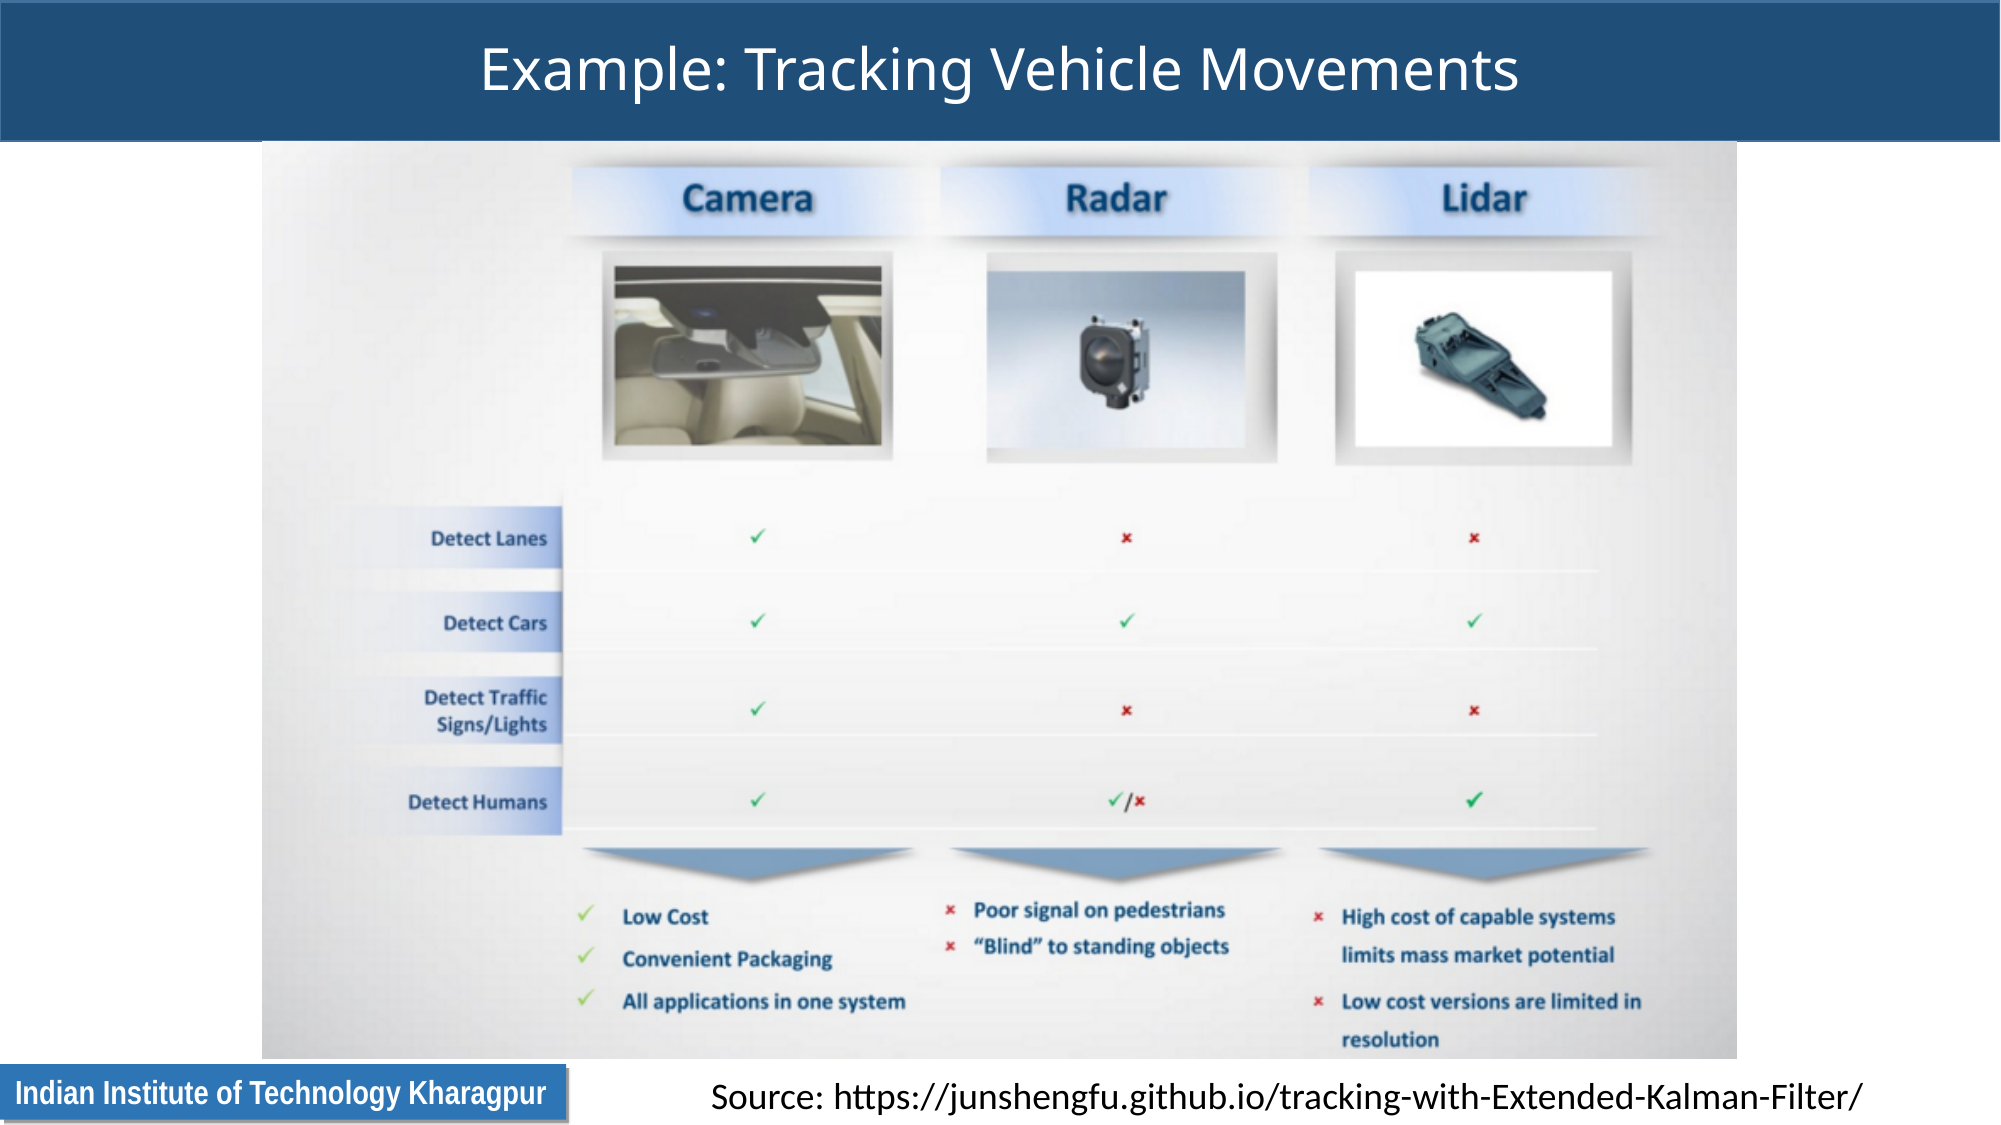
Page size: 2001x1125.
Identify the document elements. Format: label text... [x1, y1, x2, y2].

text_box Source: https://junshengfu.github.io/tracking-with-Extended-Kalman-Filter/ [696, 1064, 1973, 1125]
picture [262, 141, 1737, 1059]
title Example: Tracking Vehicle Movements [0, 1, 2000, 141]
